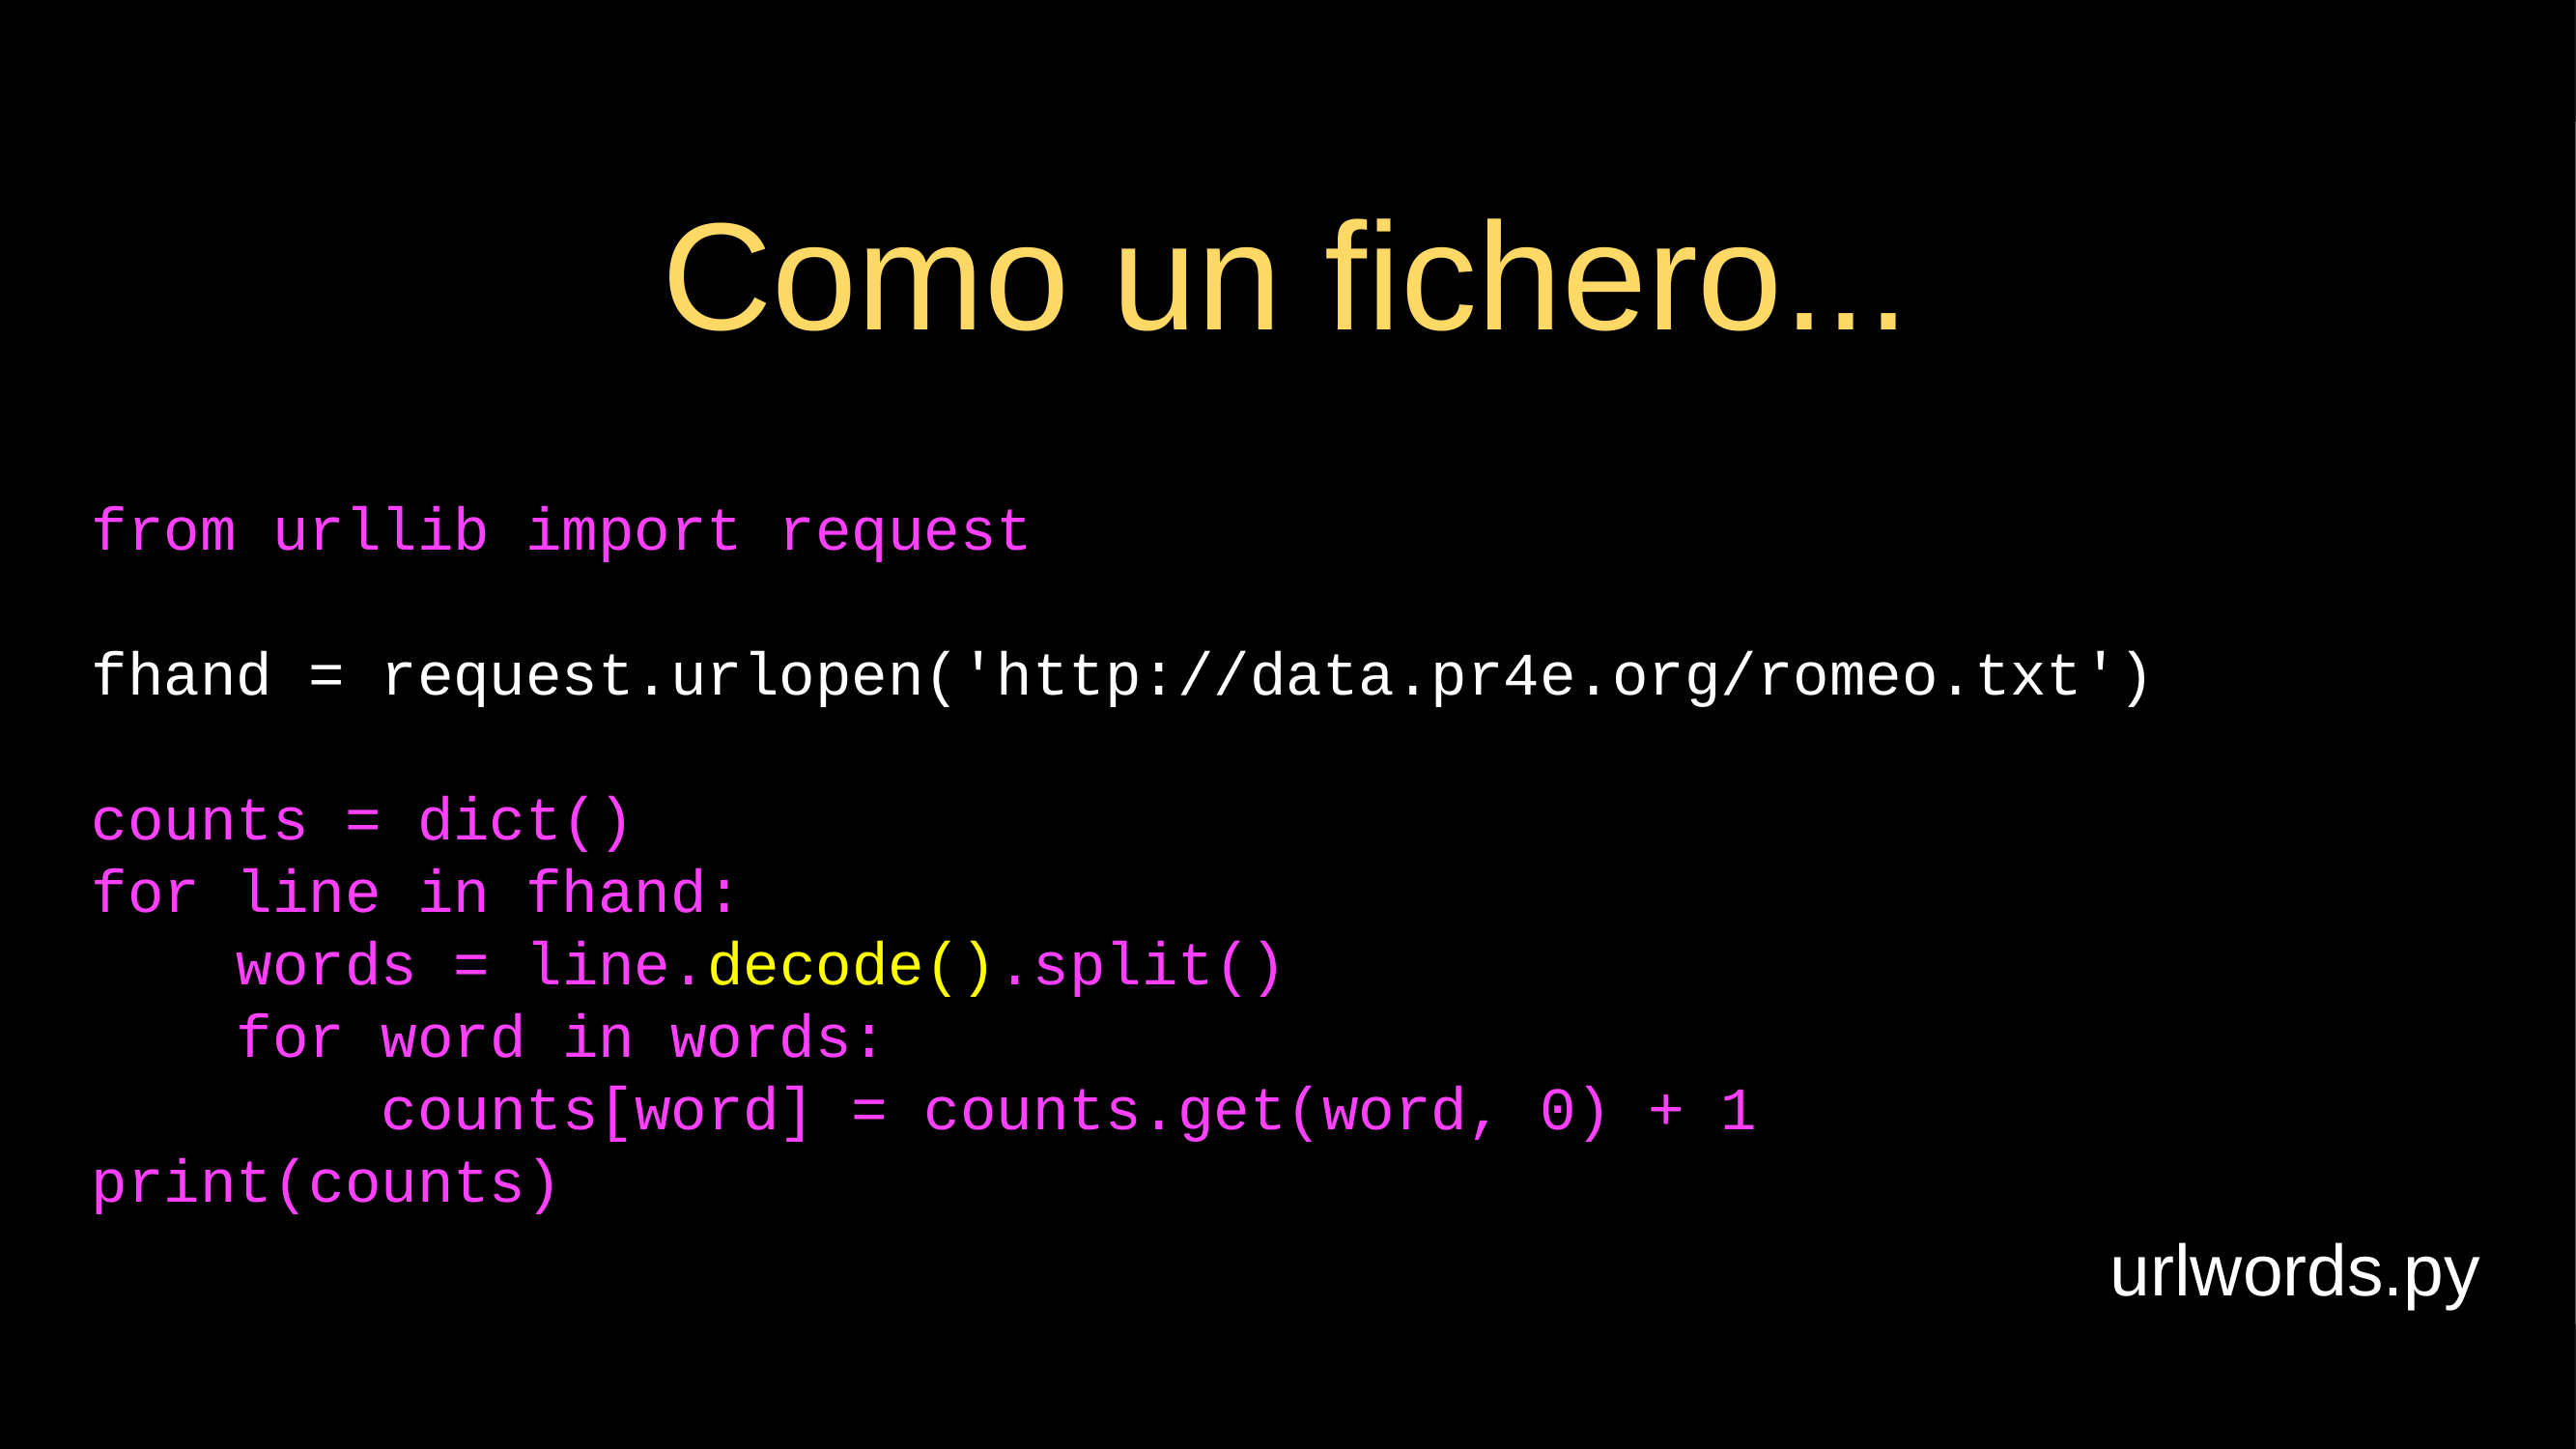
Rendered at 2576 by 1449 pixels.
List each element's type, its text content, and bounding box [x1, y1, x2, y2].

title Como un fichero... [183, 133, 2391, 403]
text_box urlwords.py [2104, 1217, 2487, 1317]
text_box from urllib import request fhand = request.urlopen('http://data.pr4e.org/romeo.txt') counts = dict() for line in fhand: words = line.decode().split() for word in words: counts[word] = counts.get(word, 0) + 1 print(counts) [91, 460, 2576, 1244]
